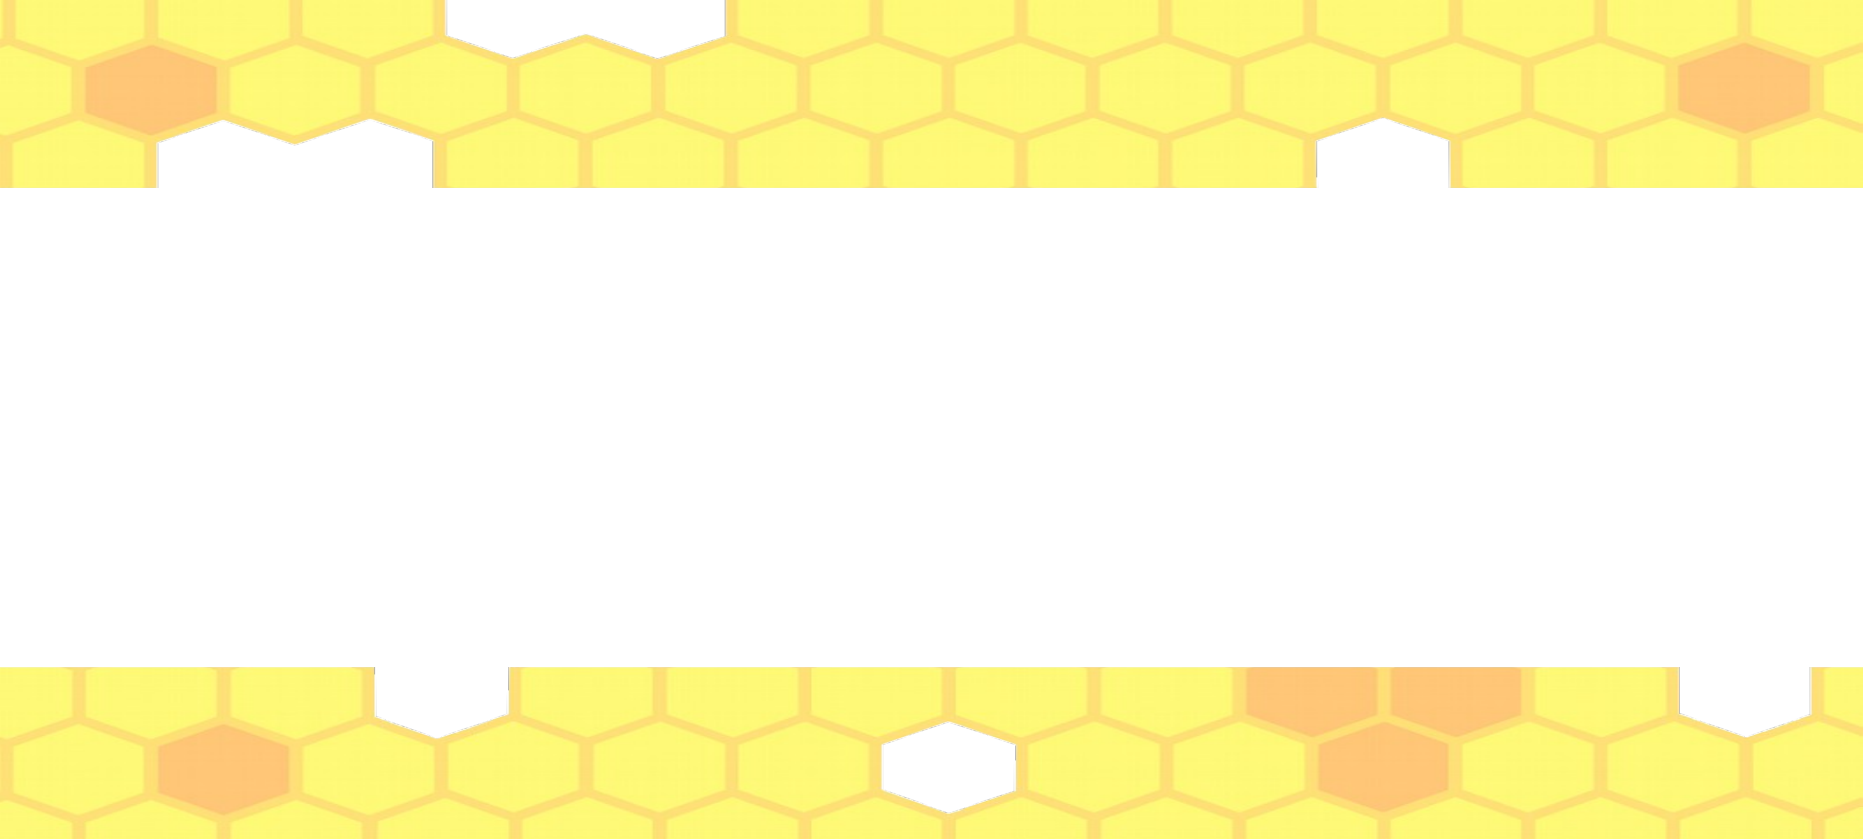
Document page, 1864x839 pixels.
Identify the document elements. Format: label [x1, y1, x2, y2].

picture [0, 667, 1863, 839]
picture [0, 0, 1863, 188]
